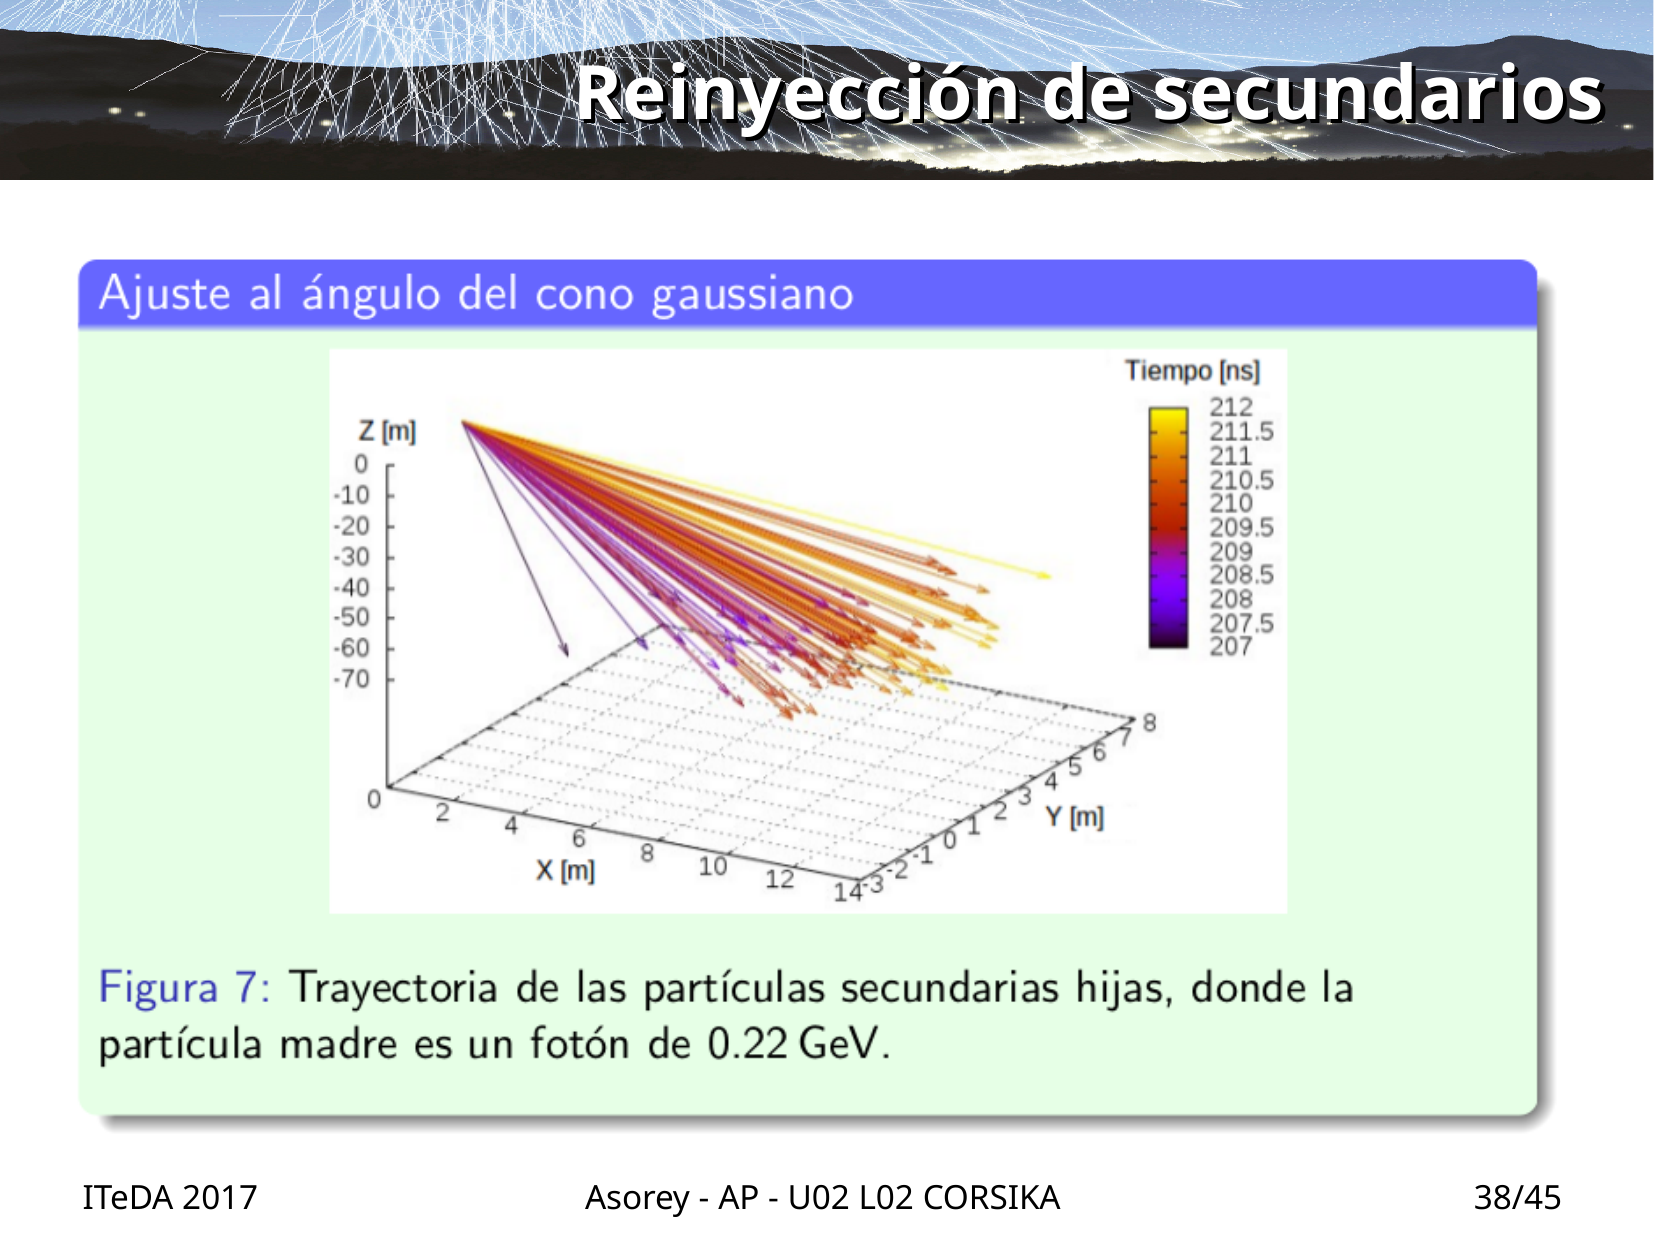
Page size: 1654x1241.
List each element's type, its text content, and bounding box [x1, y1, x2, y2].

picture [45, 216, 1606, 1148]
picture [0, 0, 1654, 180]
title Reinyección de secundarios [45, 15, 1606, 166]
